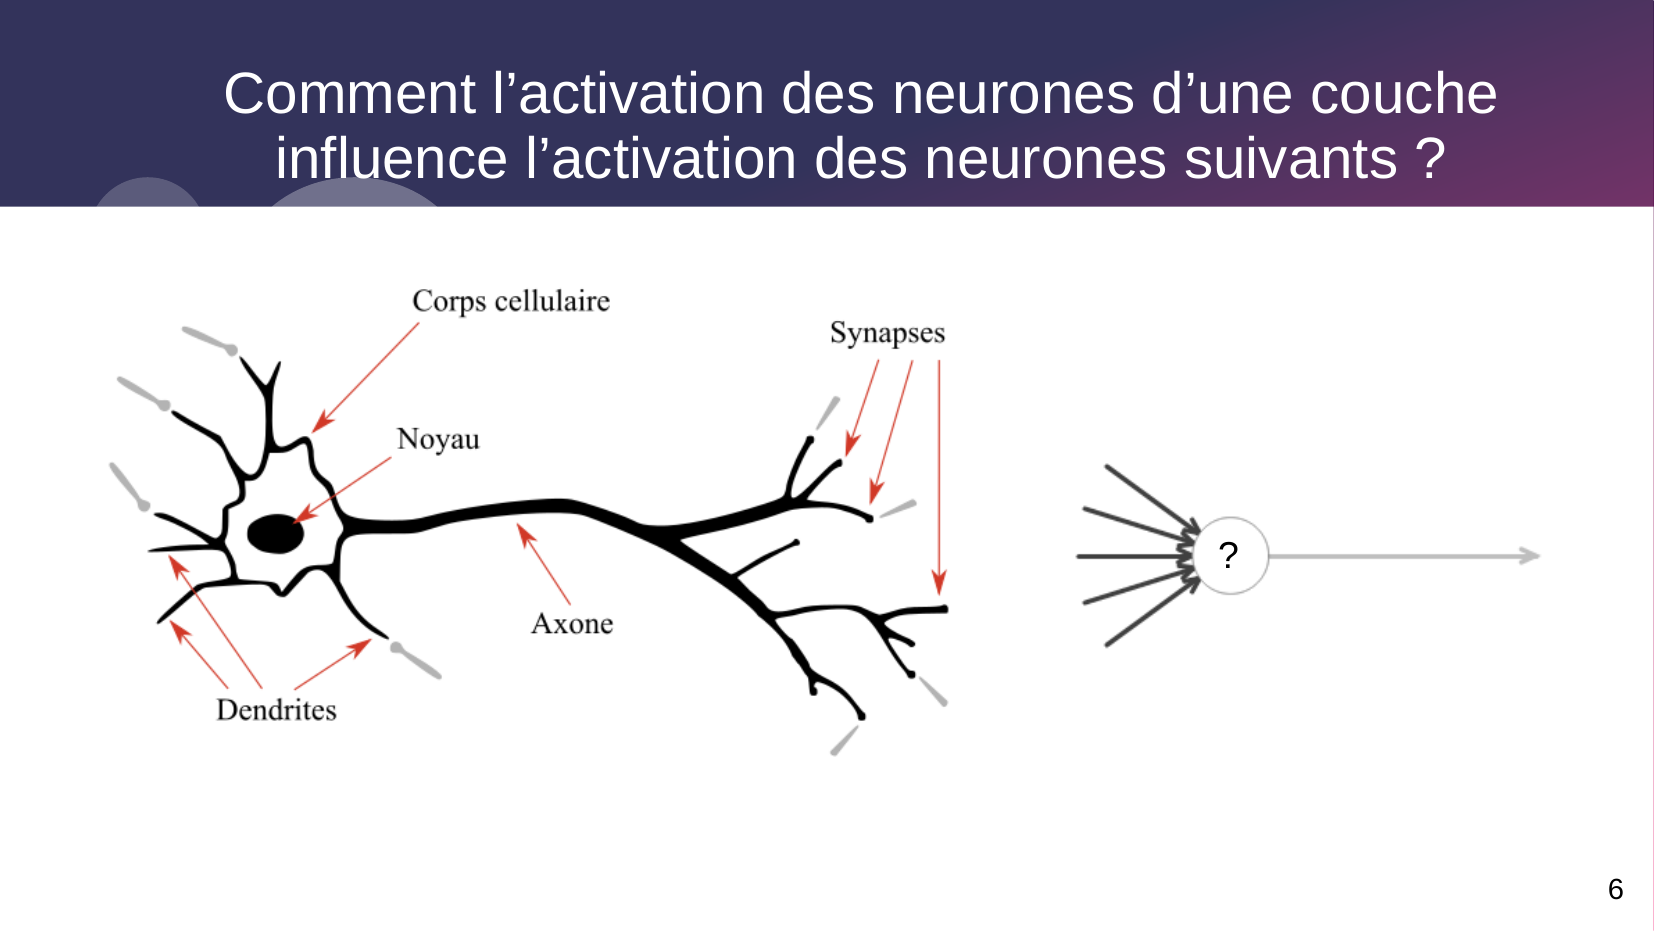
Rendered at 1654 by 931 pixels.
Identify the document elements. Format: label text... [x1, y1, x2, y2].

picture [88, 270, 975, 768]
picture [1004, 354, 1590, 733]
text_box ? [1203, 527, 1263, 584]
title Comment l’activation des neurones d’une couche influence l’activation des neurones suivants ? [88, 44, 1565, 207]
